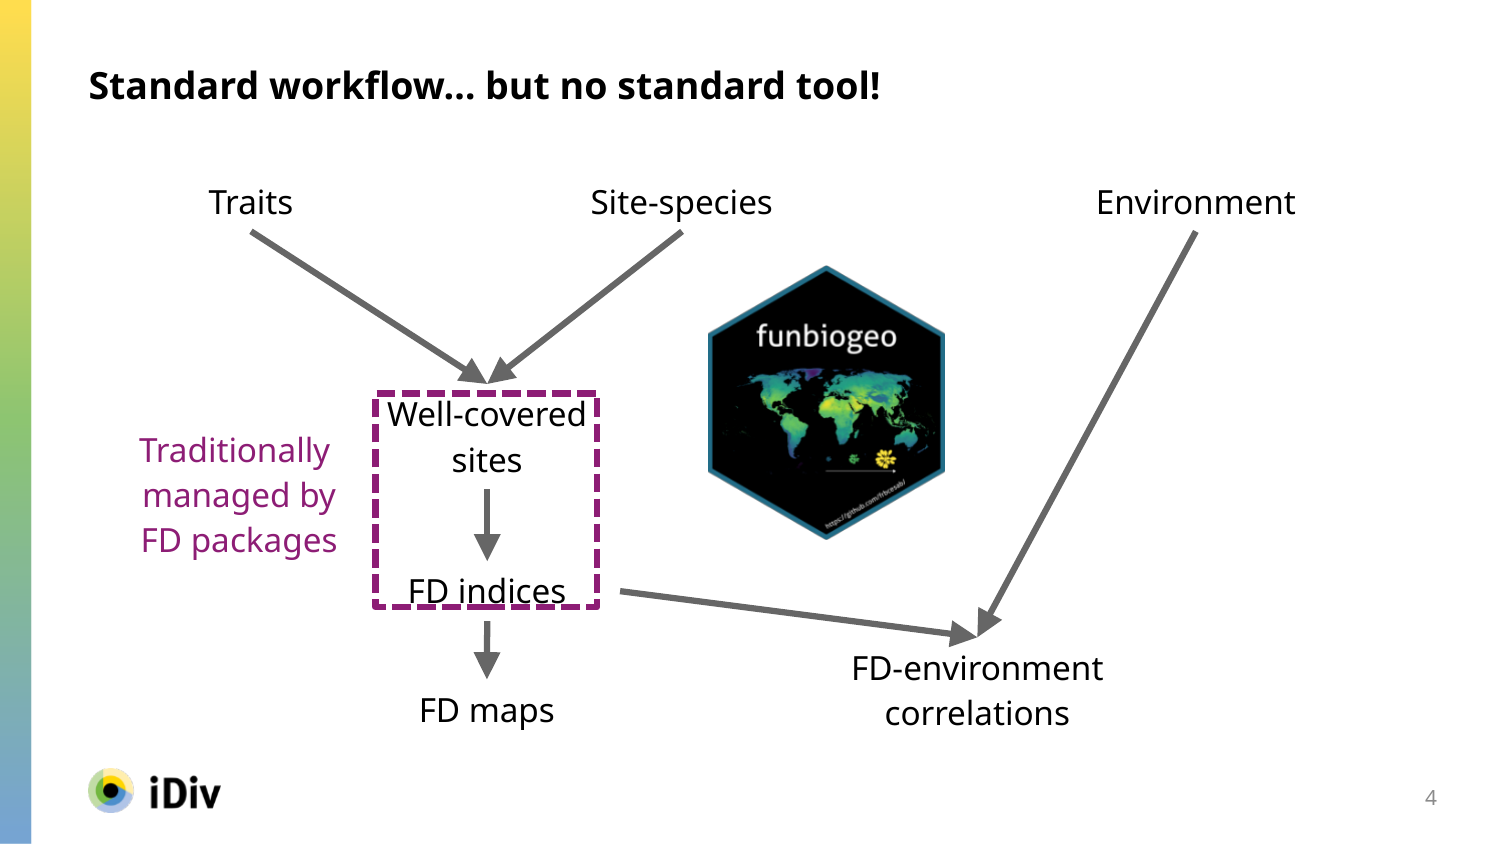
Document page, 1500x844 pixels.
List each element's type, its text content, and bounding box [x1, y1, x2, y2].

text_box FD maps [354, 679, 620, 735]
text_box FD indices [354, 561, 621, 617]
picture [0, 0, 1500, 844]
text_box Traits [118, 171, 384, 227]
text_box Traditionally managed by FD packages [106, 419, 373, 567]
list Standard workflow… but no standard tool! [88, 61, 1437, 157]
text_box Well-covered sites [354, 383, 621, 480]
text_box FD-environment correlations [826, 637, 1128, 734]
slide_number 7 [1240, 767, 1437, 813]
text_box Site-species [549, 171, 815, 227]
text_box Environment [1062, 171, 1329, 227]
